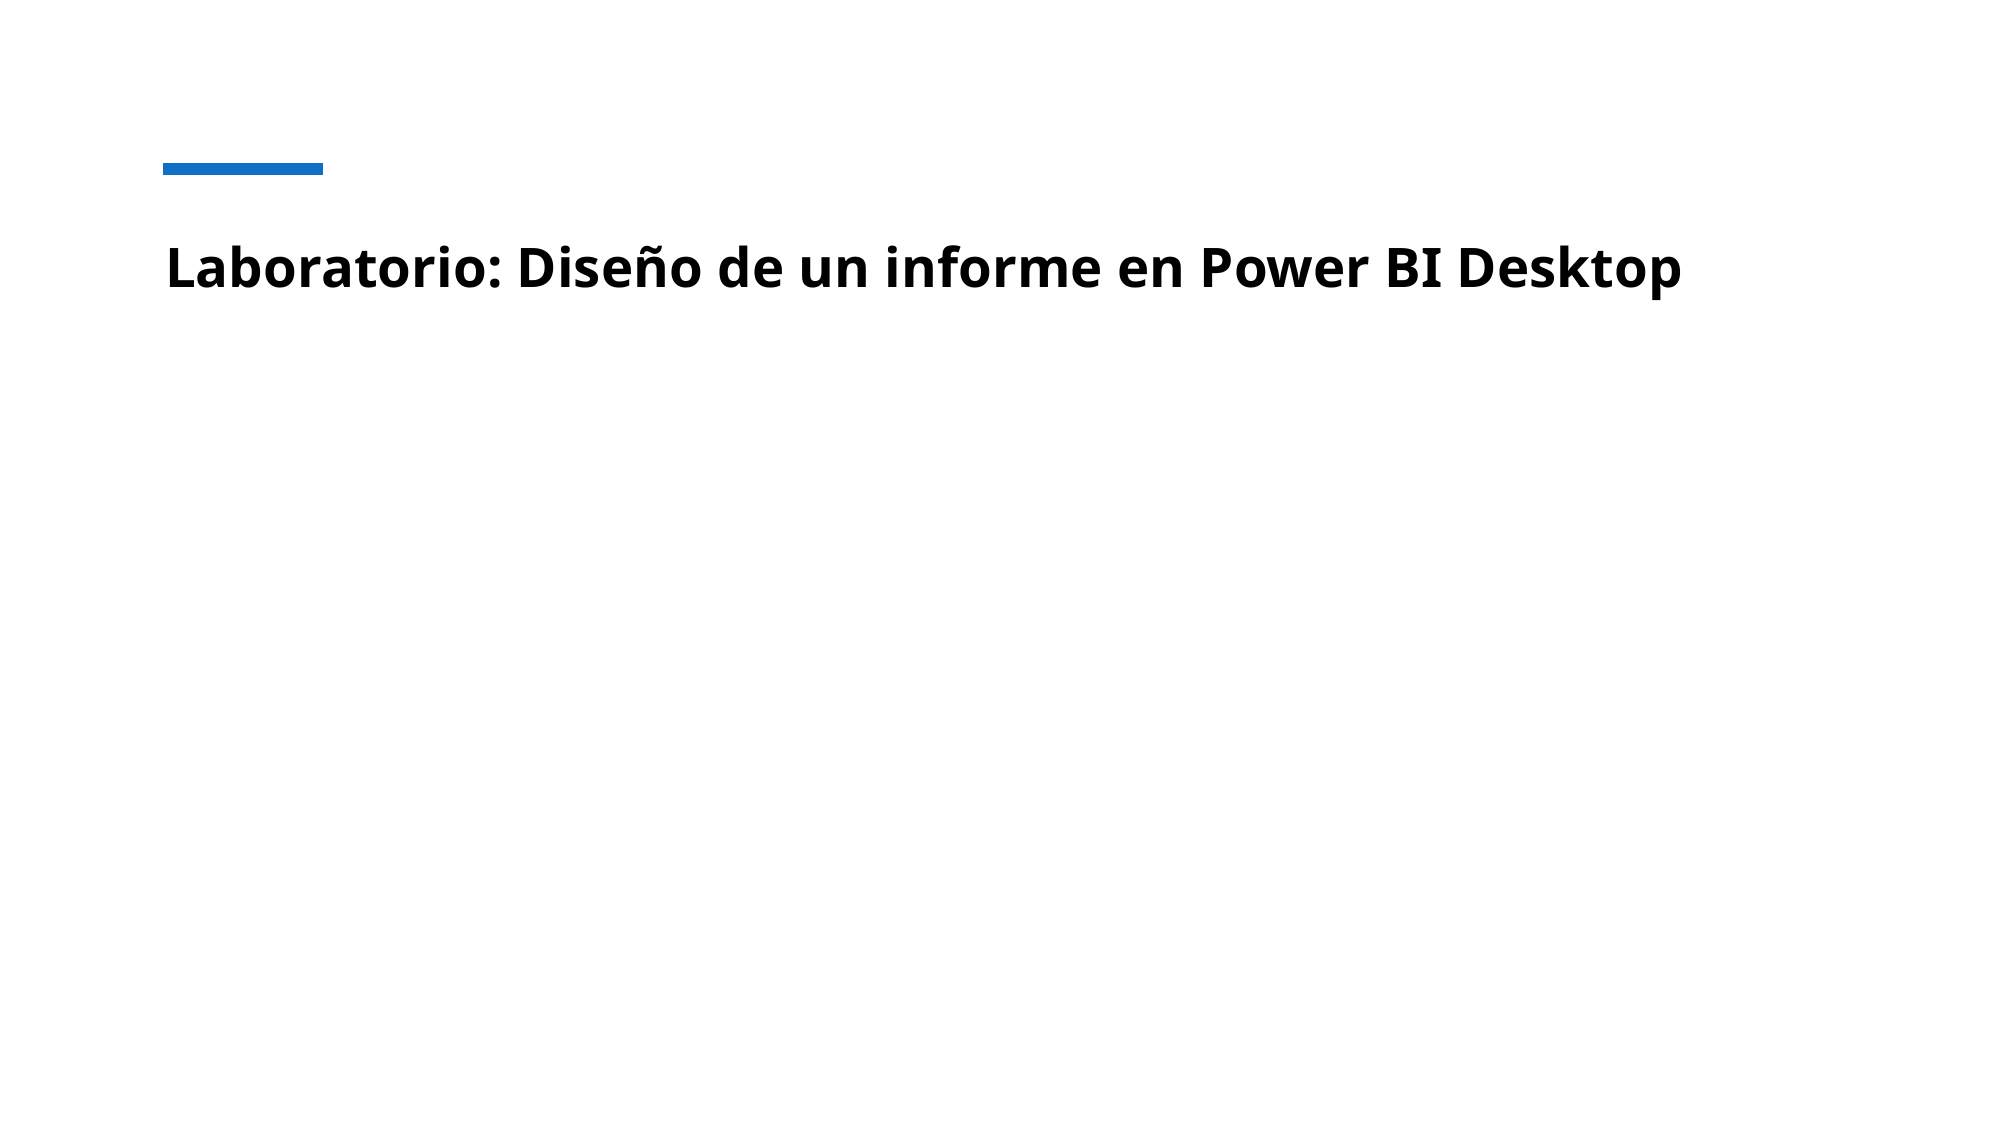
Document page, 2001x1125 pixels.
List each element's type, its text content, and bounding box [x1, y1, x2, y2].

title Laboratorio: Diseño de un informe en Power BI Desktop [150, 224, 1851, 441]
